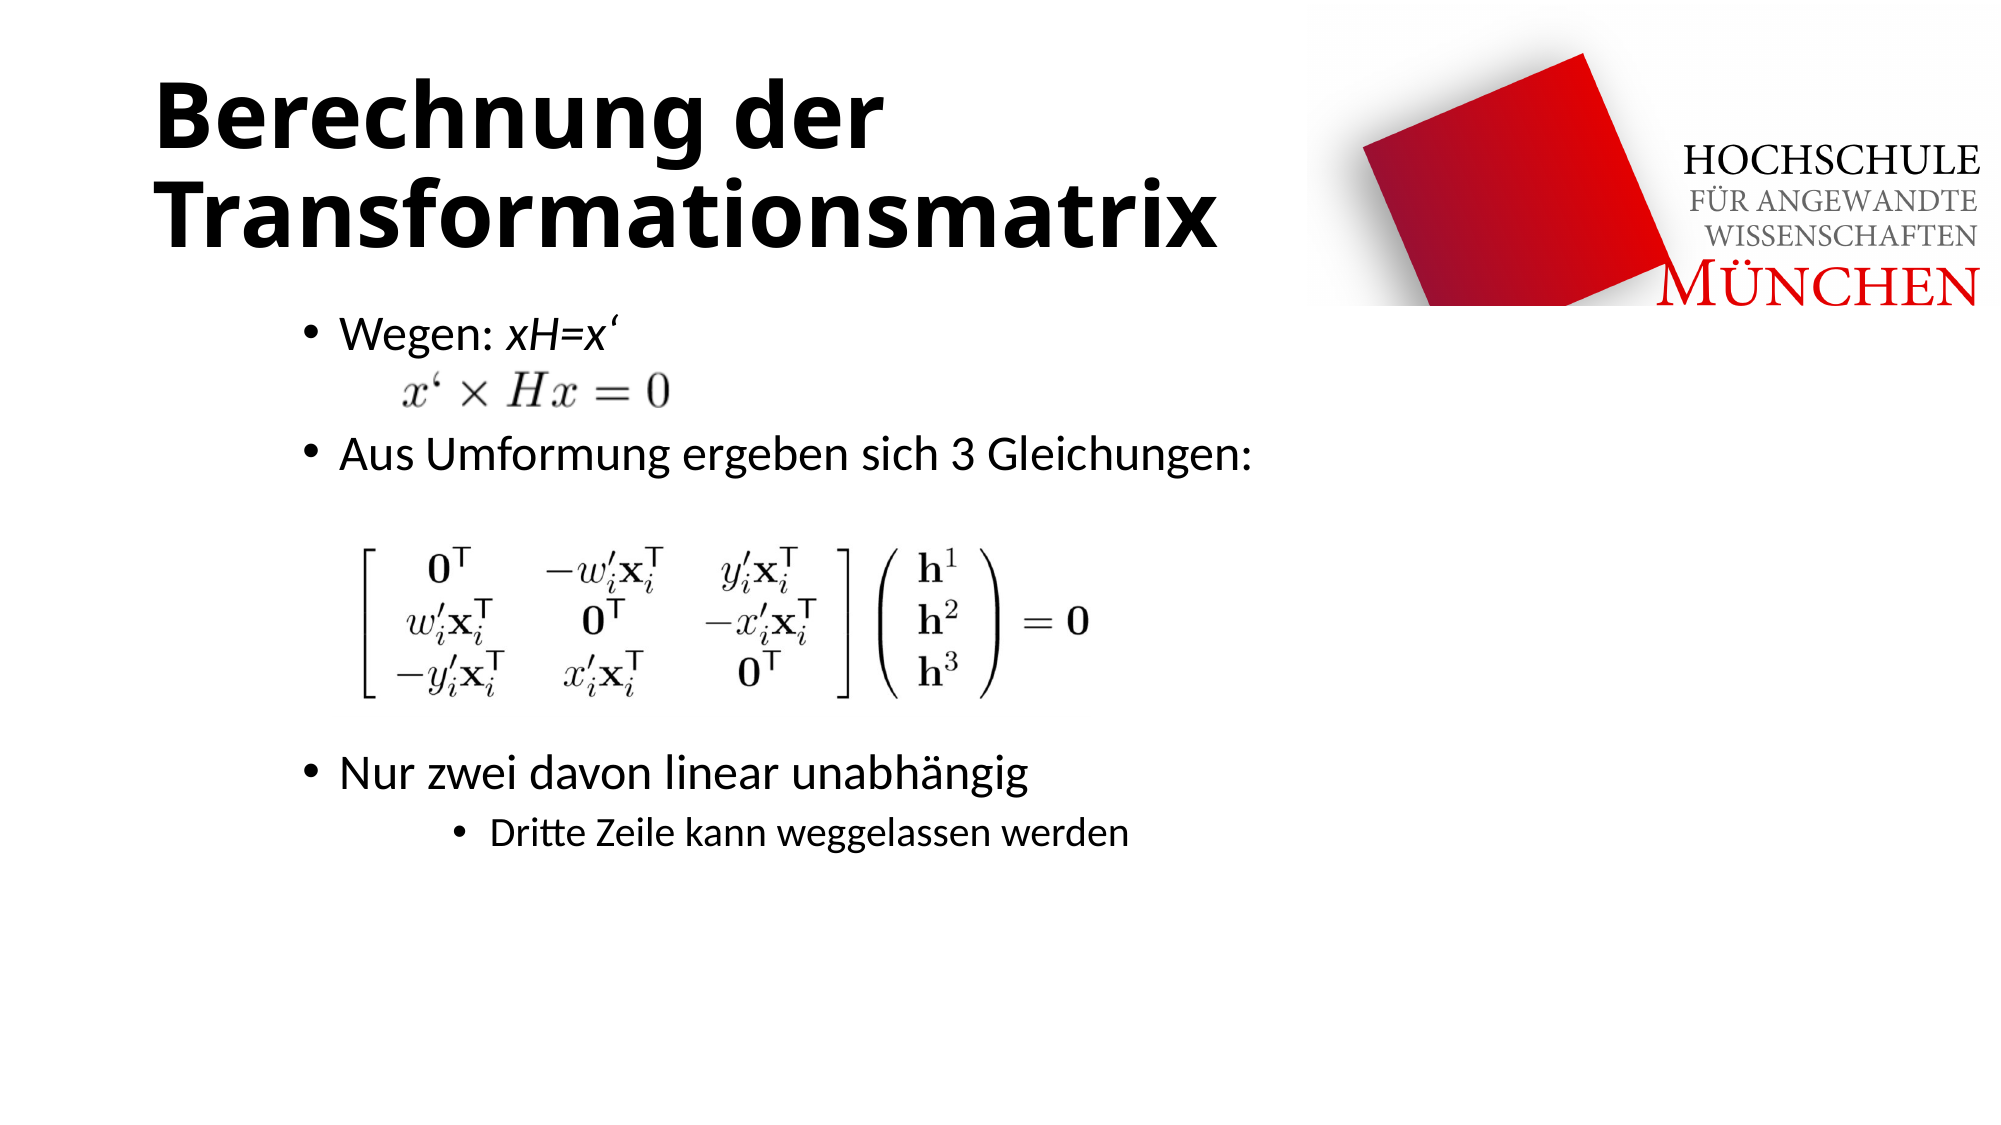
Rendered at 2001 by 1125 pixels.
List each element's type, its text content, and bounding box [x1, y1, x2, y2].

list Wegen: xH=x‘ -> Aus Umformung ergeben sich 3 Gleichungen: [137, 299, 1863, 517]
text_box Nur zwei davon linear unabhängig Dritte Zeile kann weggelassen werden [137, 738, 1863, 957]
picture [332, 524, 1091, 717]
title Berechnung der Transformationsmatrix [137, 59, 1286, 278]
picture [386, 366, 680, 421]
